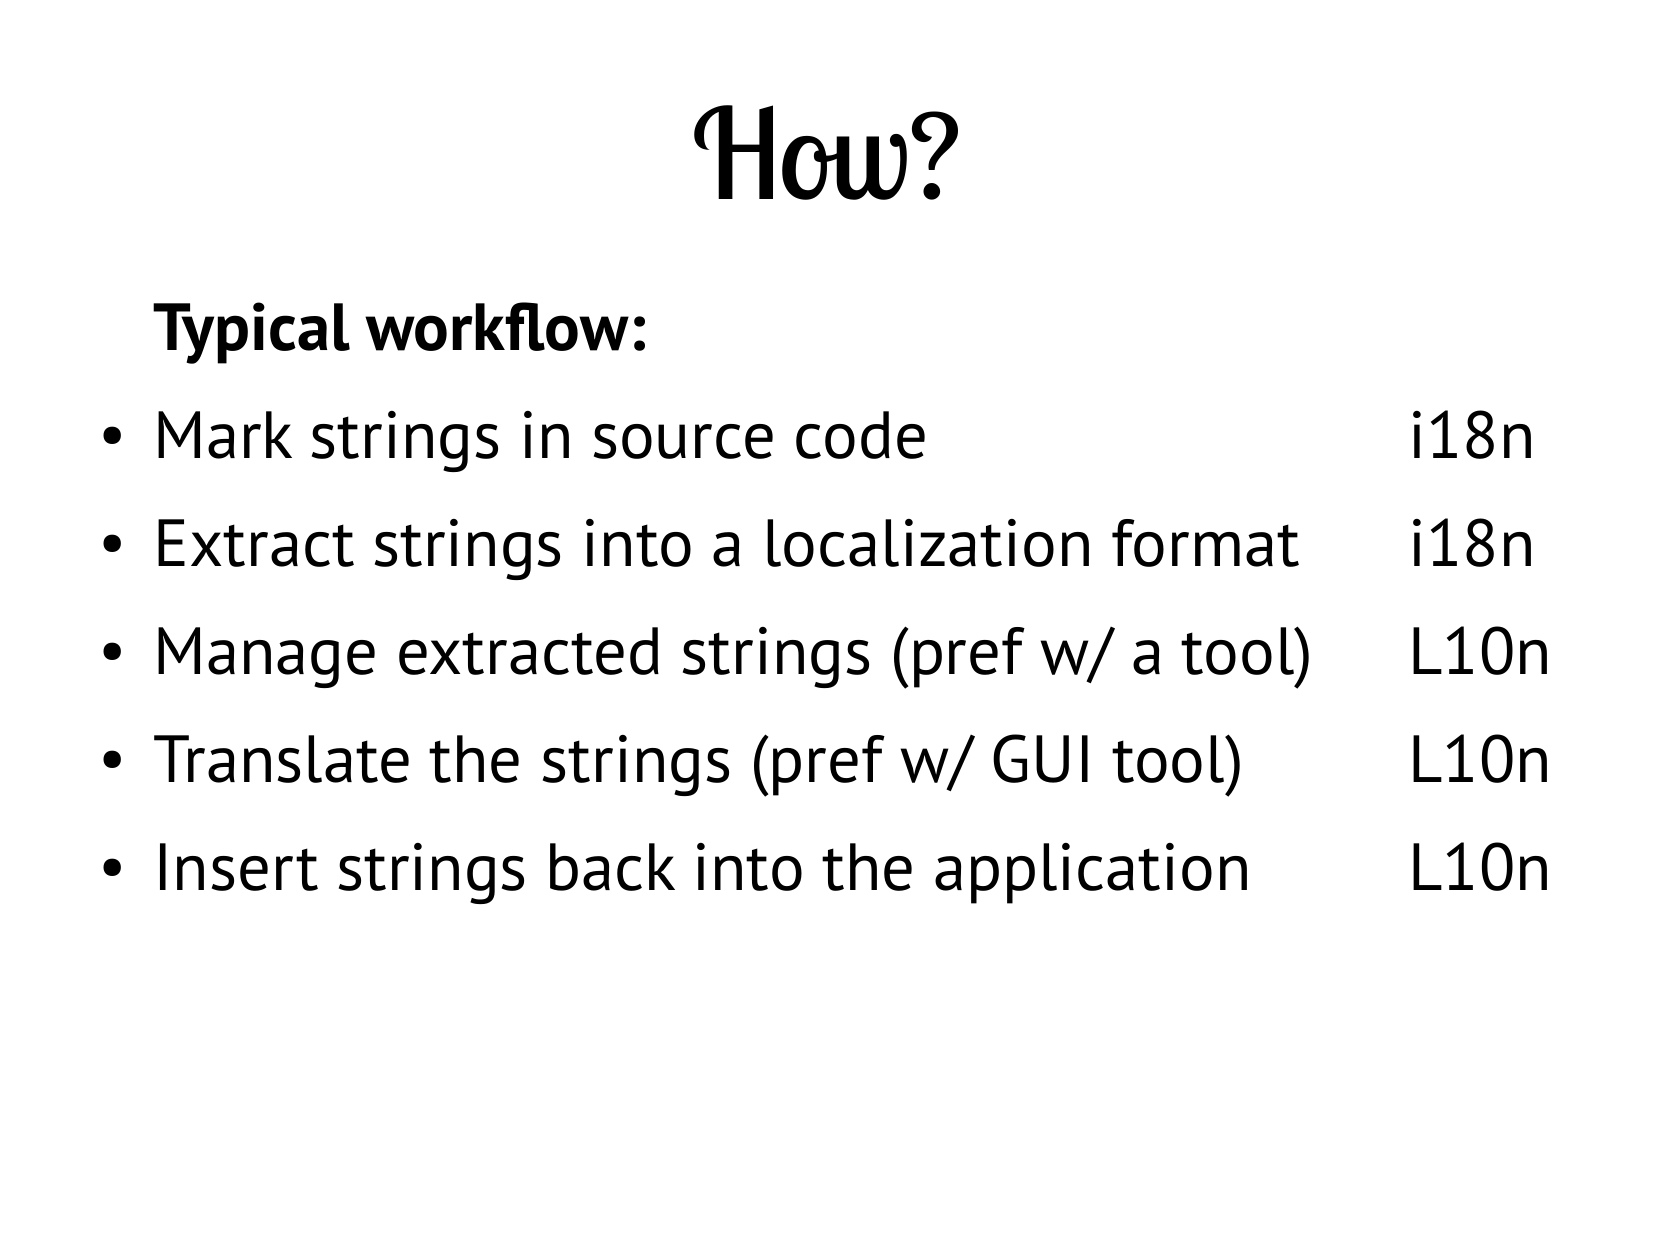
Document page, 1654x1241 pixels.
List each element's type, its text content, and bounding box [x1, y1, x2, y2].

title How? [82, 49, 1571, 257]
list Typical workflow: Mark strings in source code i18n Extract strings into a localization format i18n Manage extracted strings (pref w/ a tool) L10n Translate the strings (pref w/ GUI tool) L10n Insert strings back into the application L10n [82, 290, 1571, 1010]
